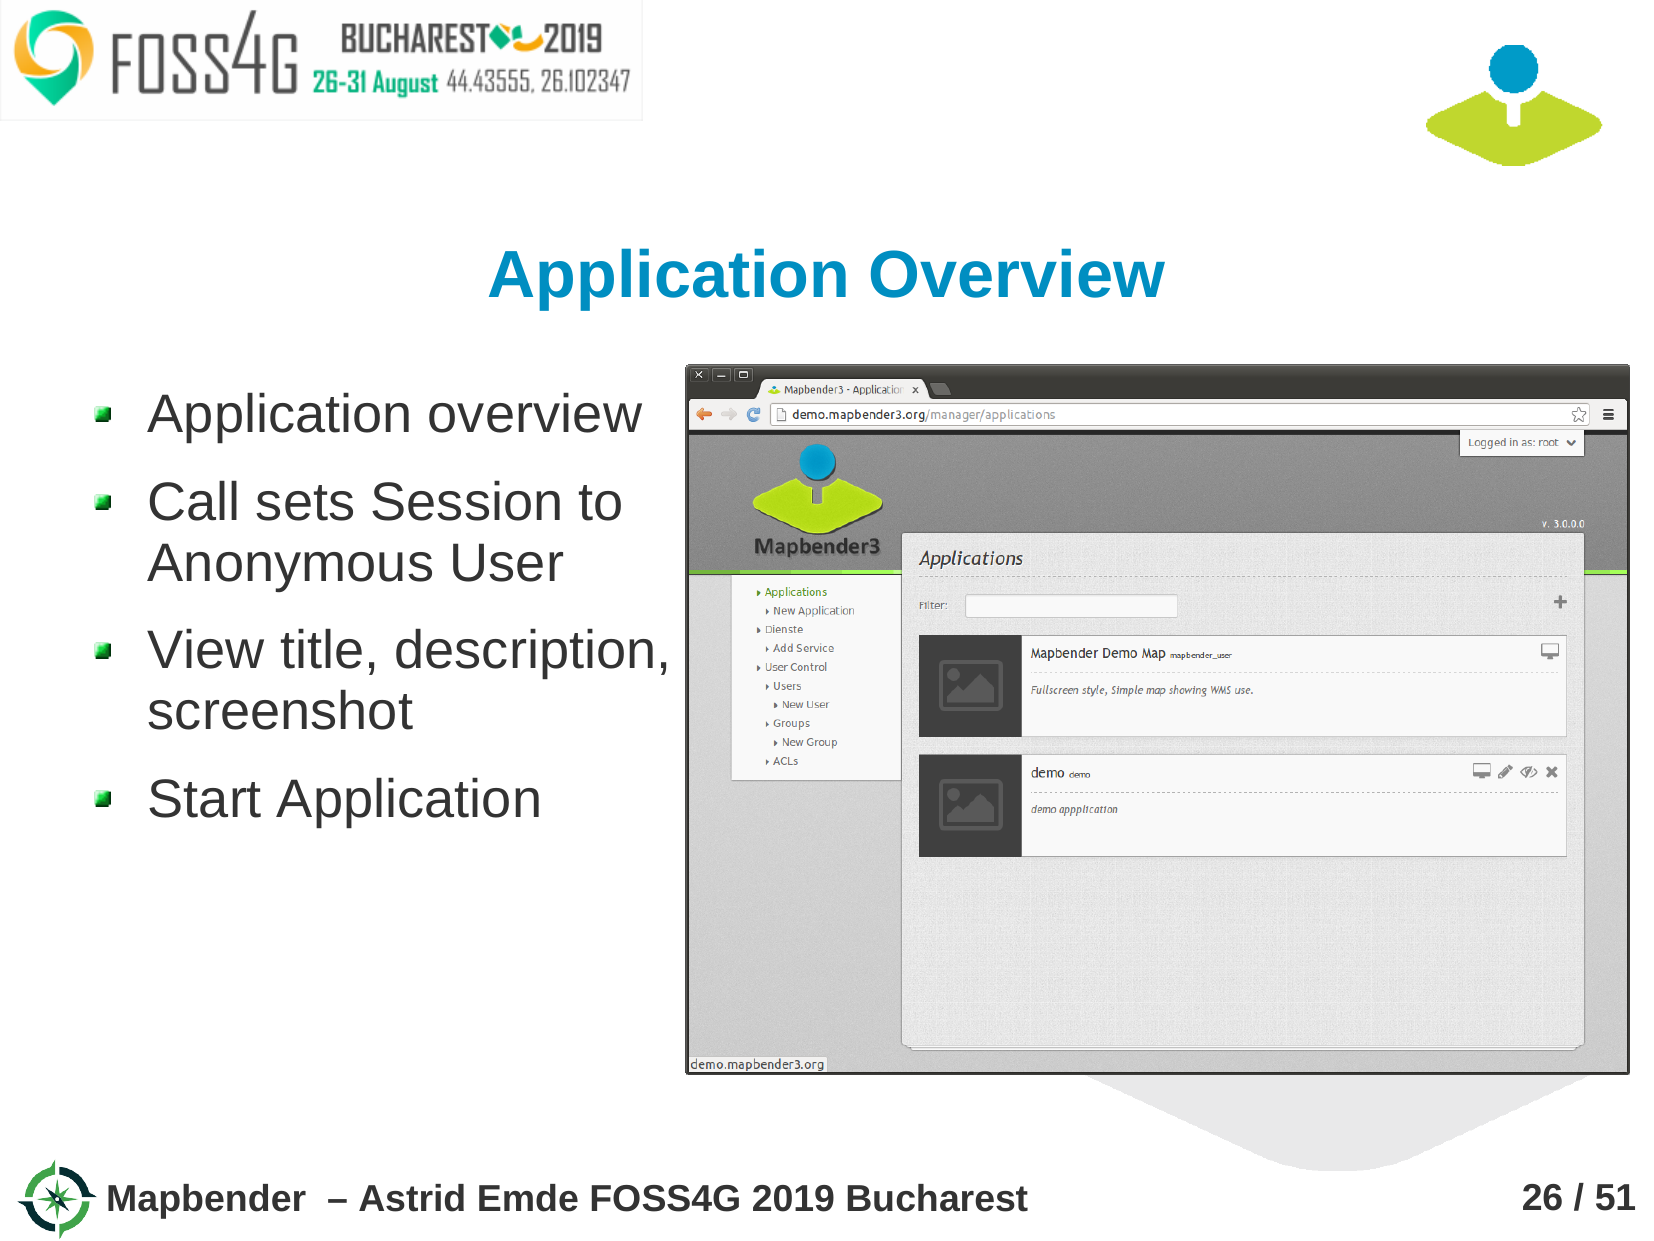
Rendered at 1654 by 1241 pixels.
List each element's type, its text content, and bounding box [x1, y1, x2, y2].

picture [16, 1158, 98, 1240]
picture [1426, 45, 1604, 166]
picture [685, 364, 1630, 1075]
title Application Overview [82, 200, 1571, 349]
list Application overview Call sets Session to Anonymous User View title, description, screenshot Start Application [76, 383, 803, 1203]
picture [0, 0, 643, 121]
